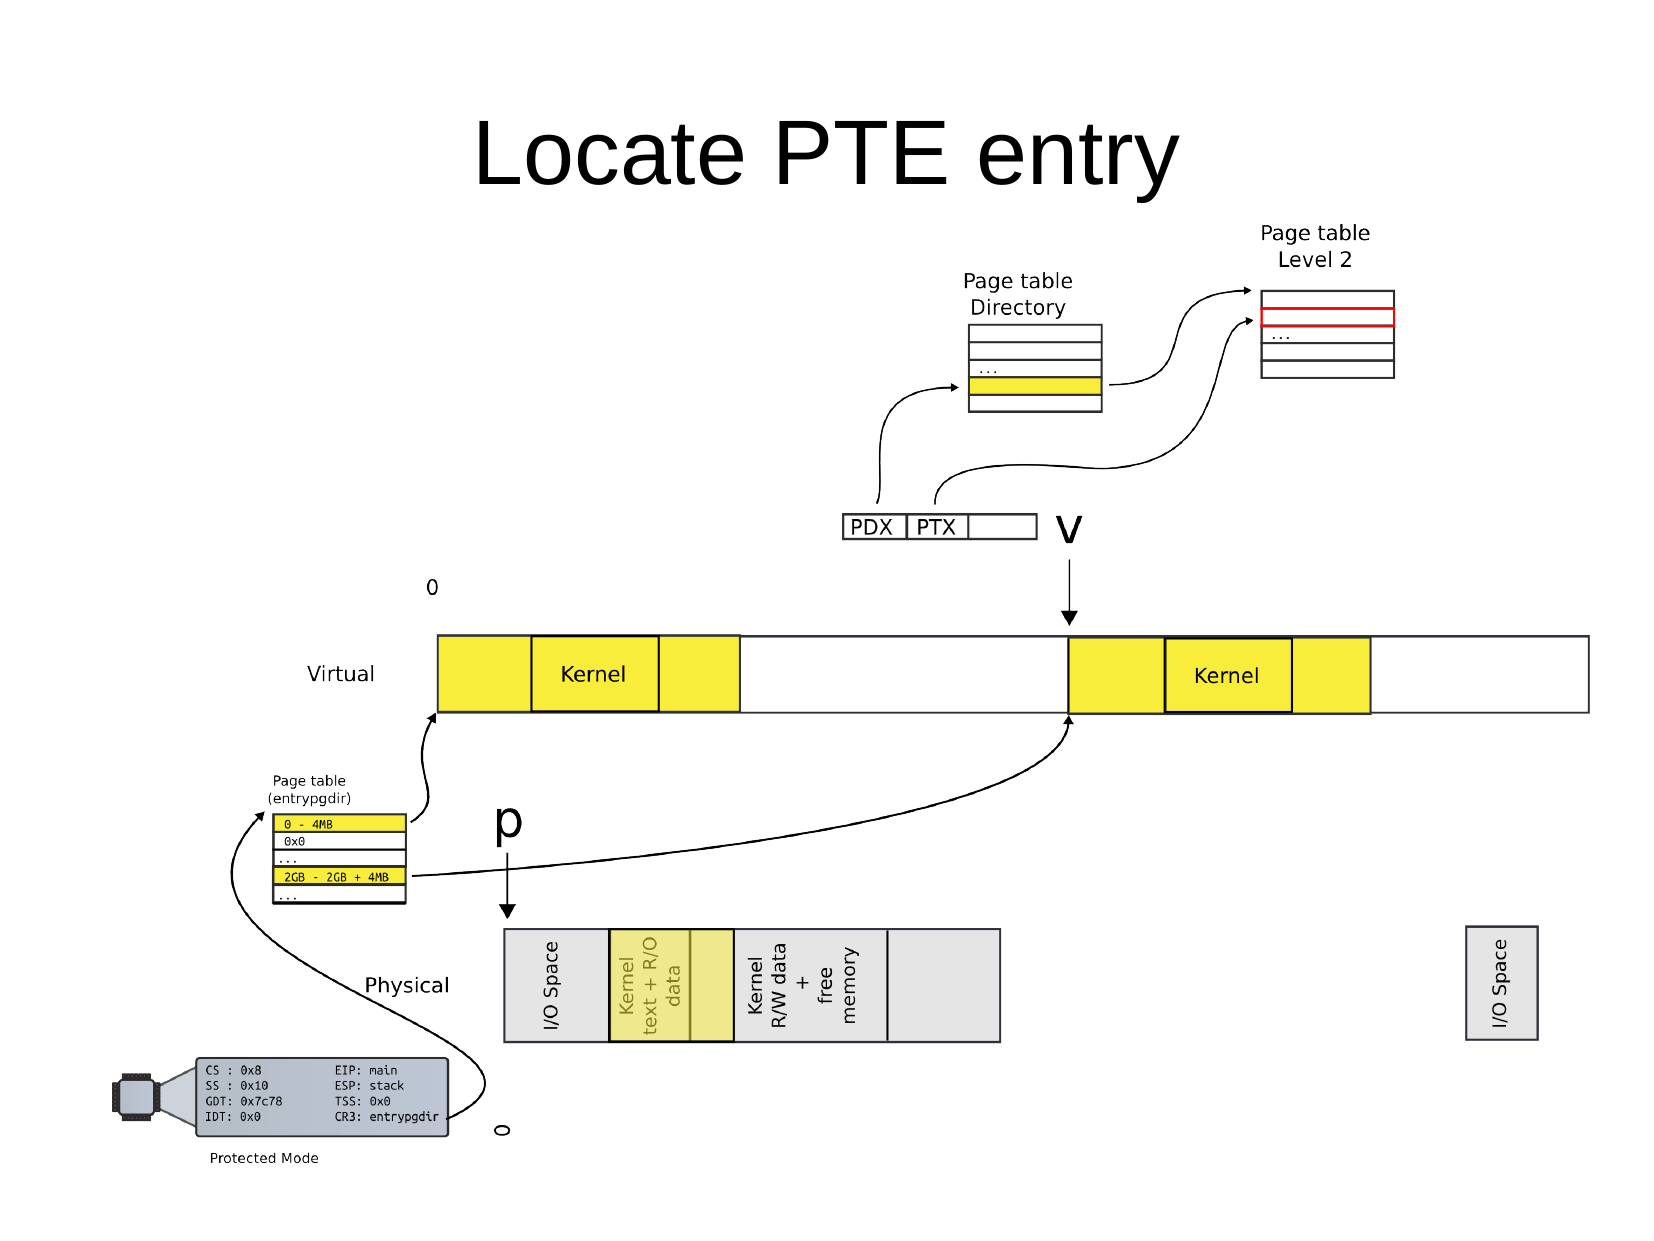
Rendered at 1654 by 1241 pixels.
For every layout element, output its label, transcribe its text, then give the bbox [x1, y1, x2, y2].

title Locate PTE entry [82, 49, 1571, 257]
picture [112, 224, 1590, 1163]
